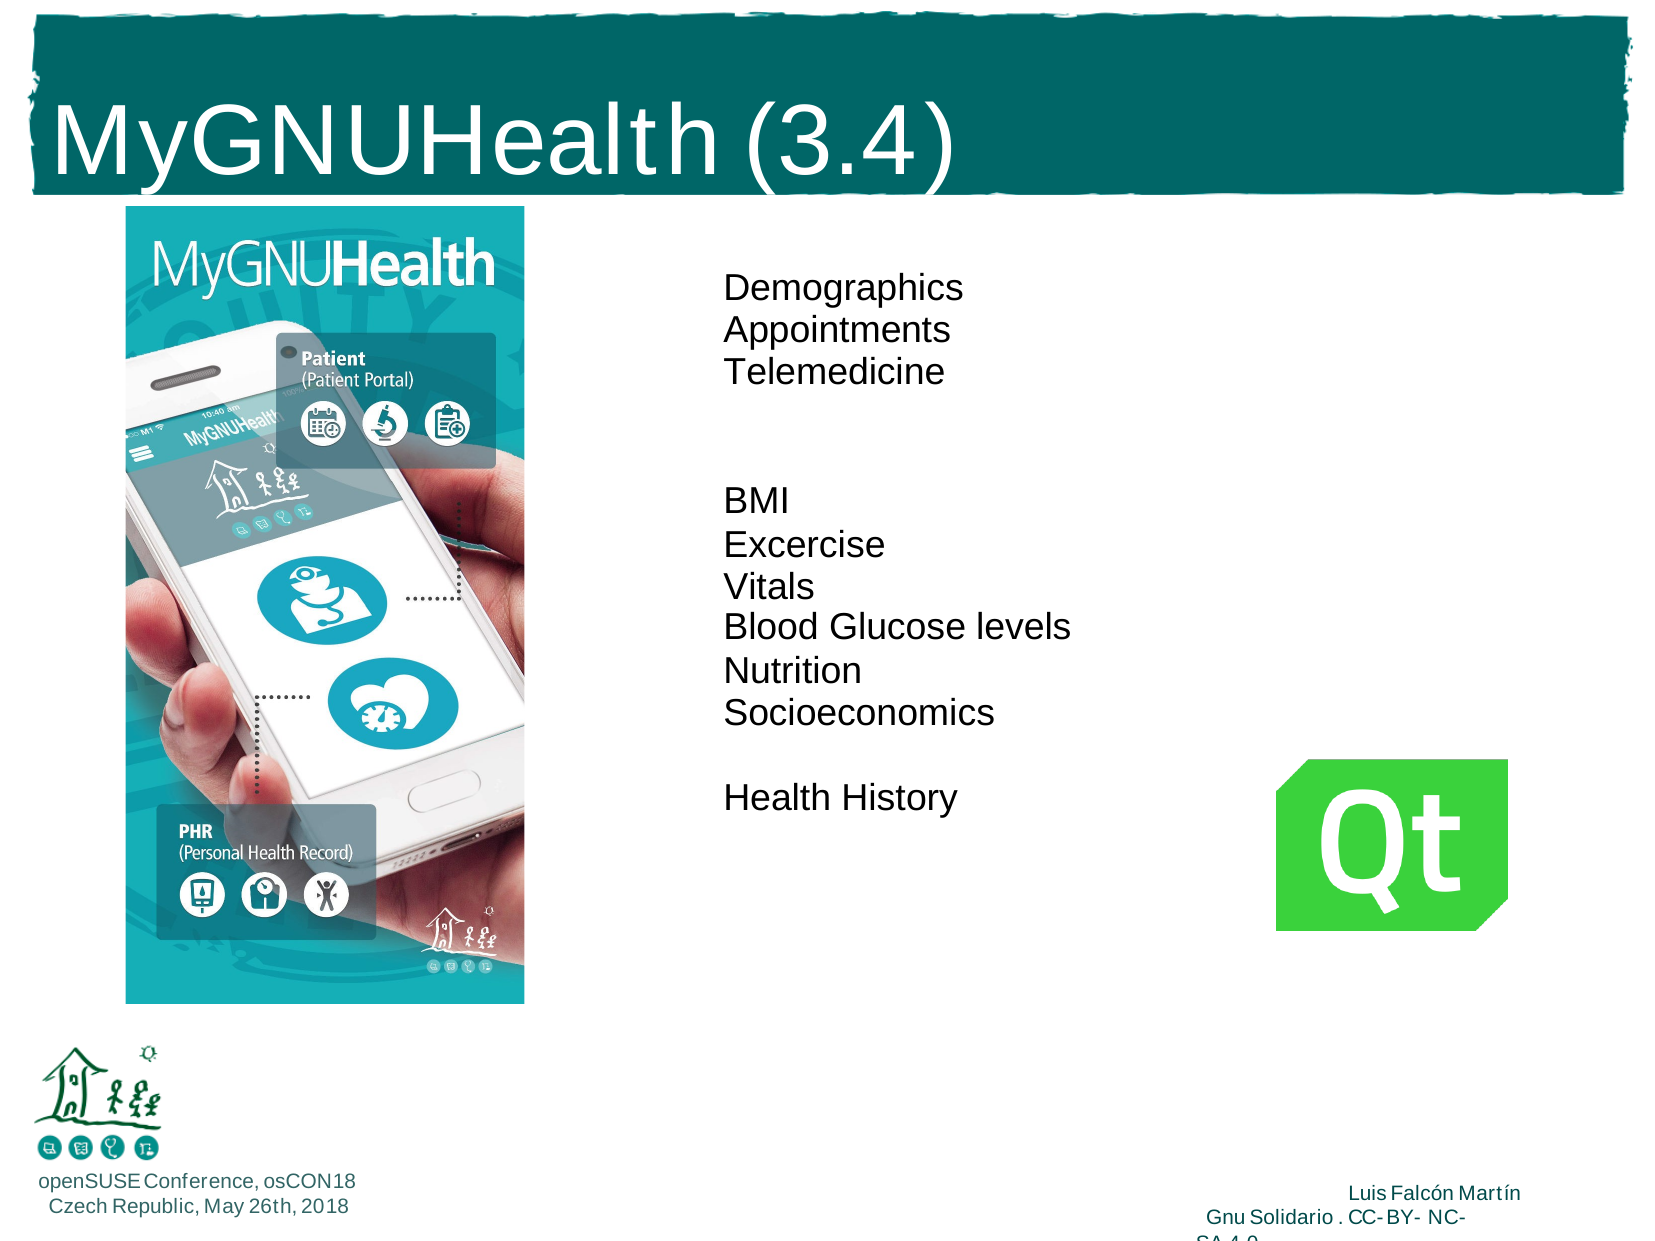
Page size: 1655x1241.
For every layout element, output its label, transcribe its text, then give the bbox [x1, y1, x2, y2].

text_box Demographics Appointments Telemedicine BMI Excercise Vitals Blood Glucose levels Nutrition Socioeconomics Health History [721, 267, 1075, 813]
title MyGNUHealth(3.4) [48, 74, 1607, 179]
text_box openSUSEConference,osCON18 CzechRepublic,May26th,2018 [36, 1167, 361, 1218]
text_box [1270, 685, 1514, 1004]
text_box [126, 207, 524, 1004]
text_box LuisFalcónMartín GnuSolidario.CC-BY-NC-SA4.0 [1193, 1179, 1531, 1230]
